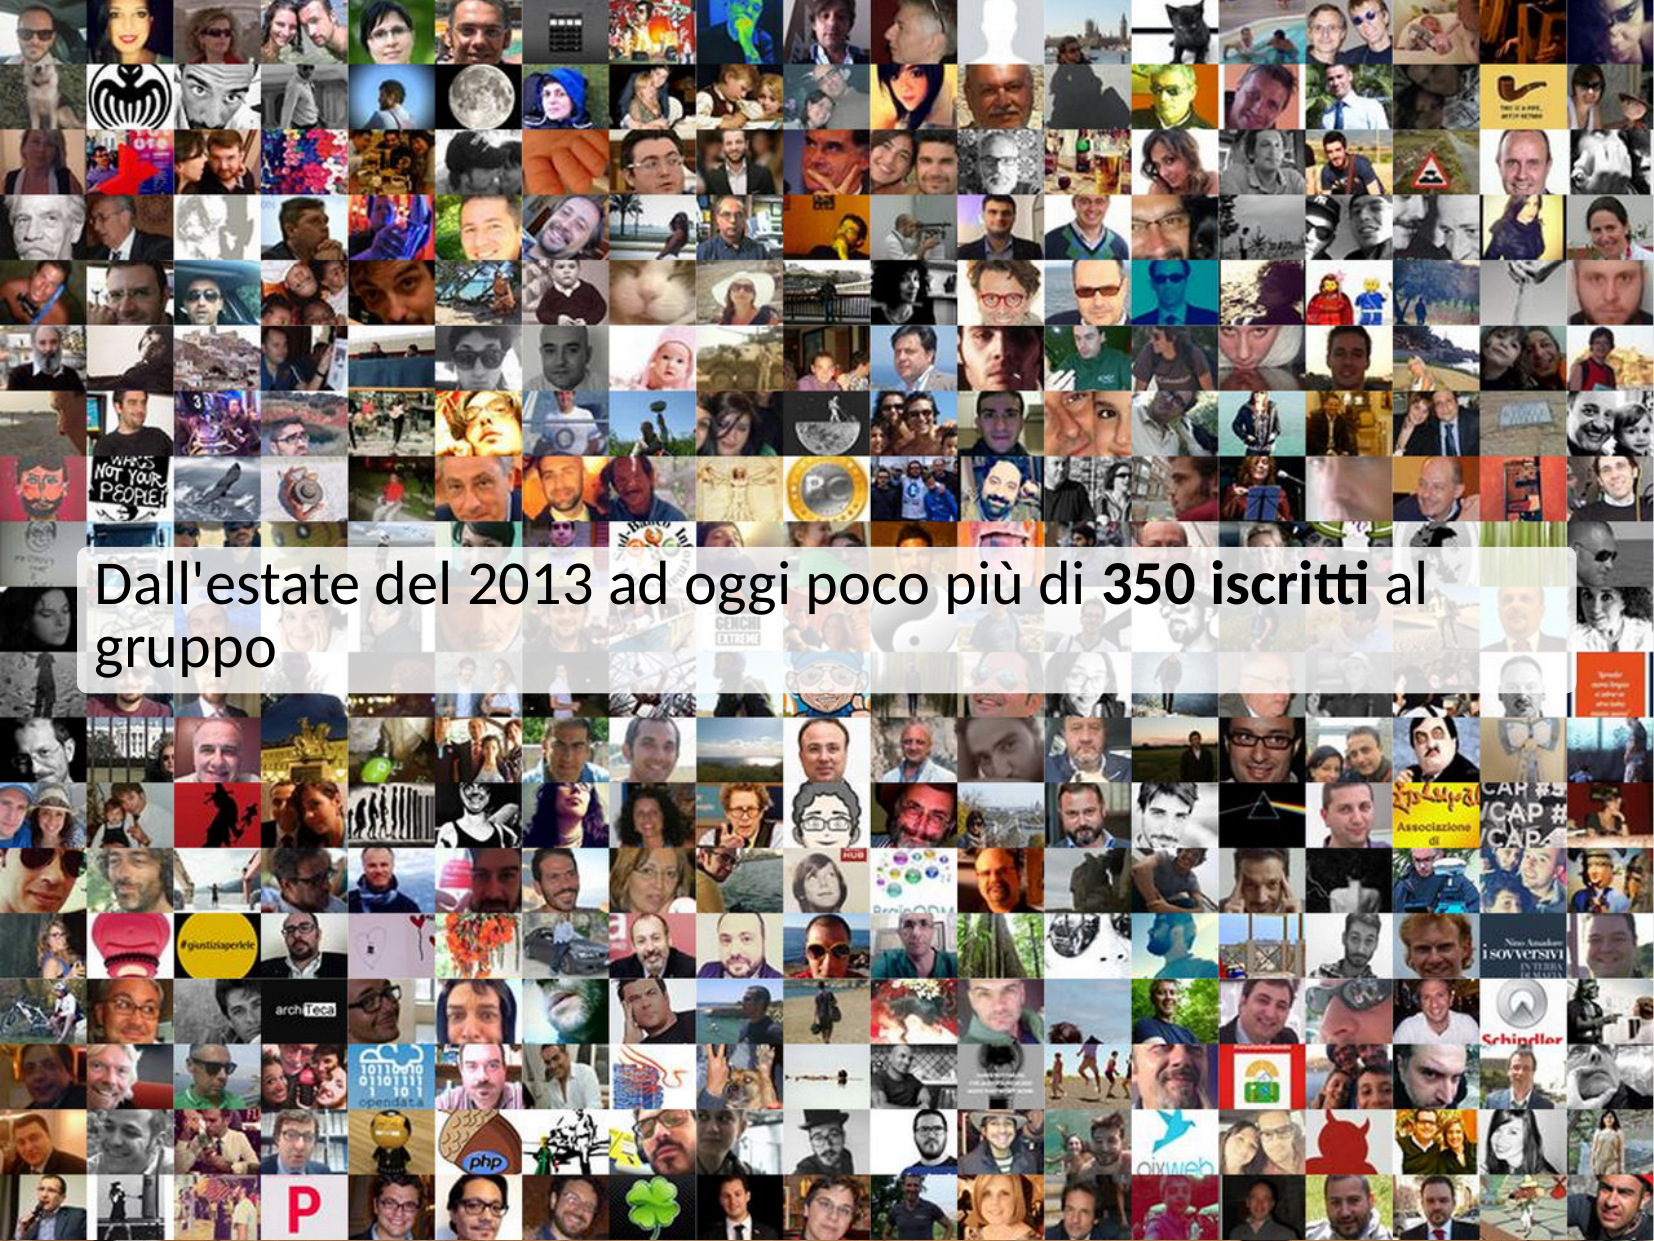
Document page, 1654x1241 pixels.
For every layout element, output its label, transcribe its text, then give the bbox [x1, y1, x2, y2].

picture [0, 0, 1654, 1241]
text_box Dall'estate del 2013 ad oggi poco più di 350 iscritti al gruppo [77, 546, 1577, 694]
